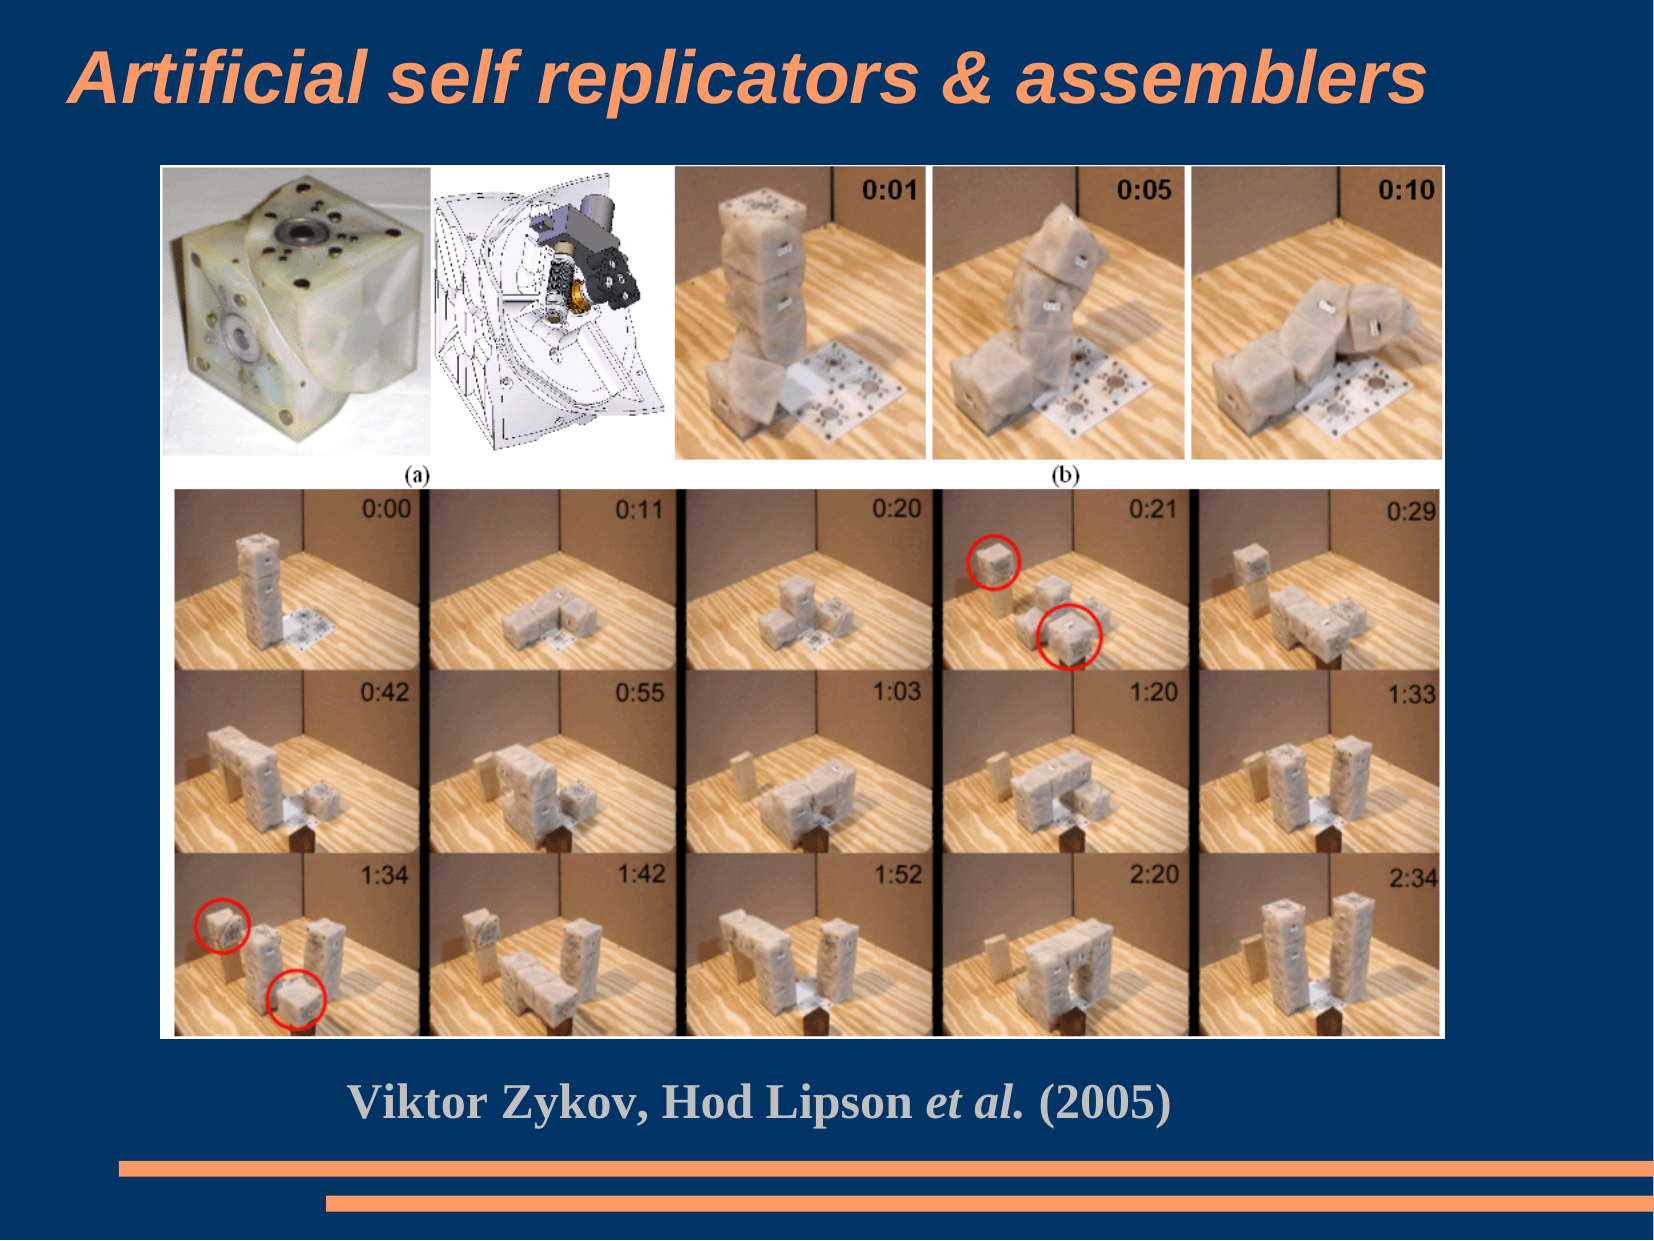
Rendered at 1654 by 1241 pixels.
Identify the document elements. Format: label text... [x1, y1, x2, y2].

picture [160, 165, 1445, 1039]
text_box Viktor Zykov, Hod Lipson et al. (2005) [321, 1073, 1402, 1191]
title Artificial self replicators & assemblers [67, 0, 1632, 166]
